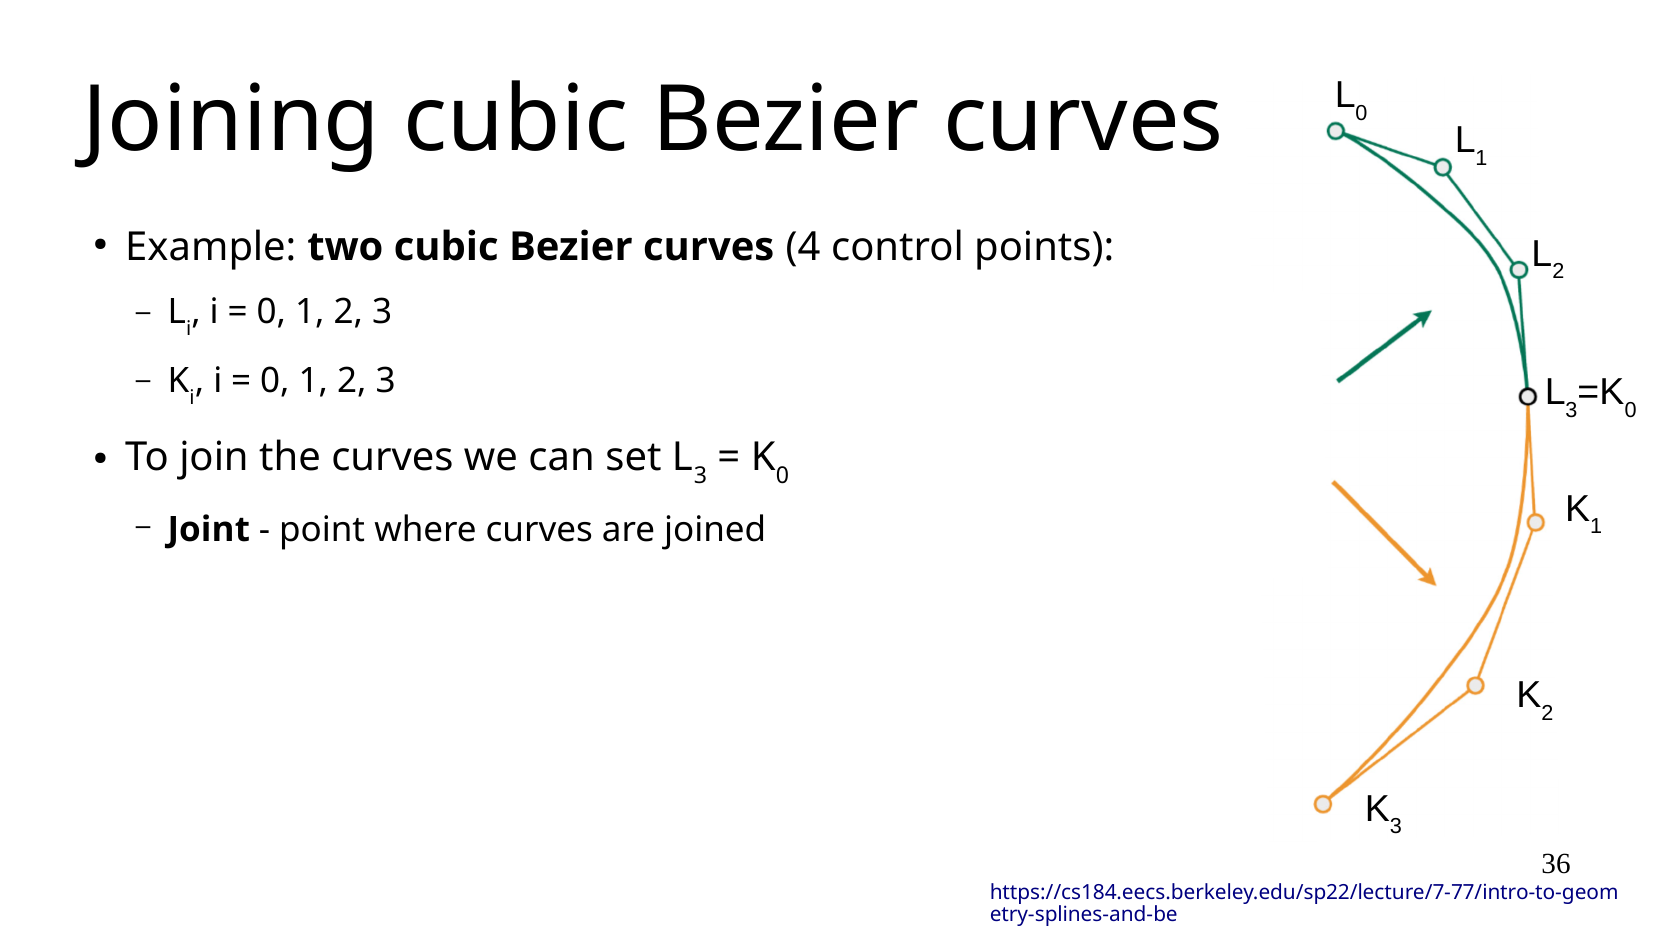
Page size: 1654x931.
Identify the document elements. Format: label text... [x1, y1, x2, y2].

text_box L0 [1320, 66, 1424, 166]
list Example: two cubic Bezier curves (4 control points): Li, i = 0, 1, 2, 3 Ki, i = 0, 1, 2, 3 To join the curves we can set L3 = K0 Joint - point where curves are joined [82, 217, 1259, 556]
text_box https://cs184.eecs.berkeley.edu/sp22/lecture/7-77/intro-to-geometry-splines-and-be [975, 870, 1636, 911]
text_box K3 [1350, 780, 1454, 879]
text_box K2 [1501, 666, 1606, 766]
text_box L2 [1516, 225, 1621, 324]
text_box L3=K0 [1530, 363, 1654, 481]
text_box K1 [1550, 480, 1654, 579]
text_box L1 [1440, 111, 1544, 211]
title Joining cubic Bezier curves [82, 37, 1571, 193]
picture [1245, 75, 1559, 842]
